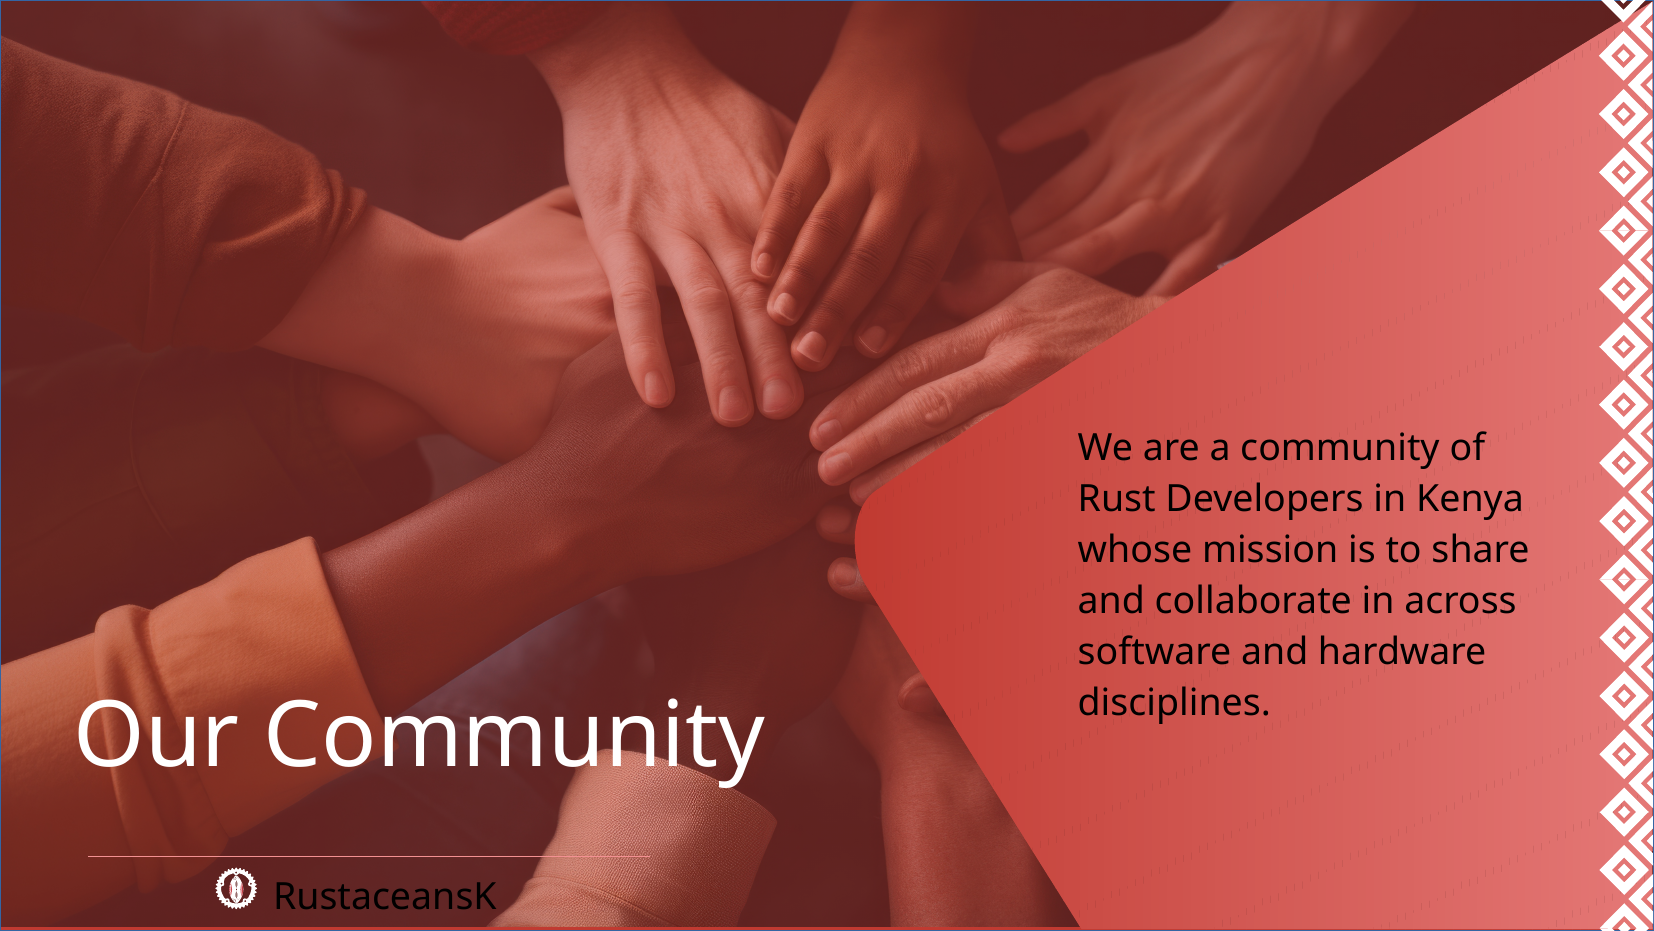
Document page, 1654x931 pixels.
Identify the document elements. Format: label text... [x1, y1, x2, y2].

picture [853, 0, 1654, 931]
text_box RustaceansKenya [258, 862, 525, 915]
text_box [0, 0, 853, 931]
picture [214, 866, 259, 911]
text_box Our Community [59, 661, 827, 805]
text_box We are a community of Rust Developers in Kenya whose mission is to share and collaborate in across software and hardware disciplines. [1062, 413, 1565, 745]
